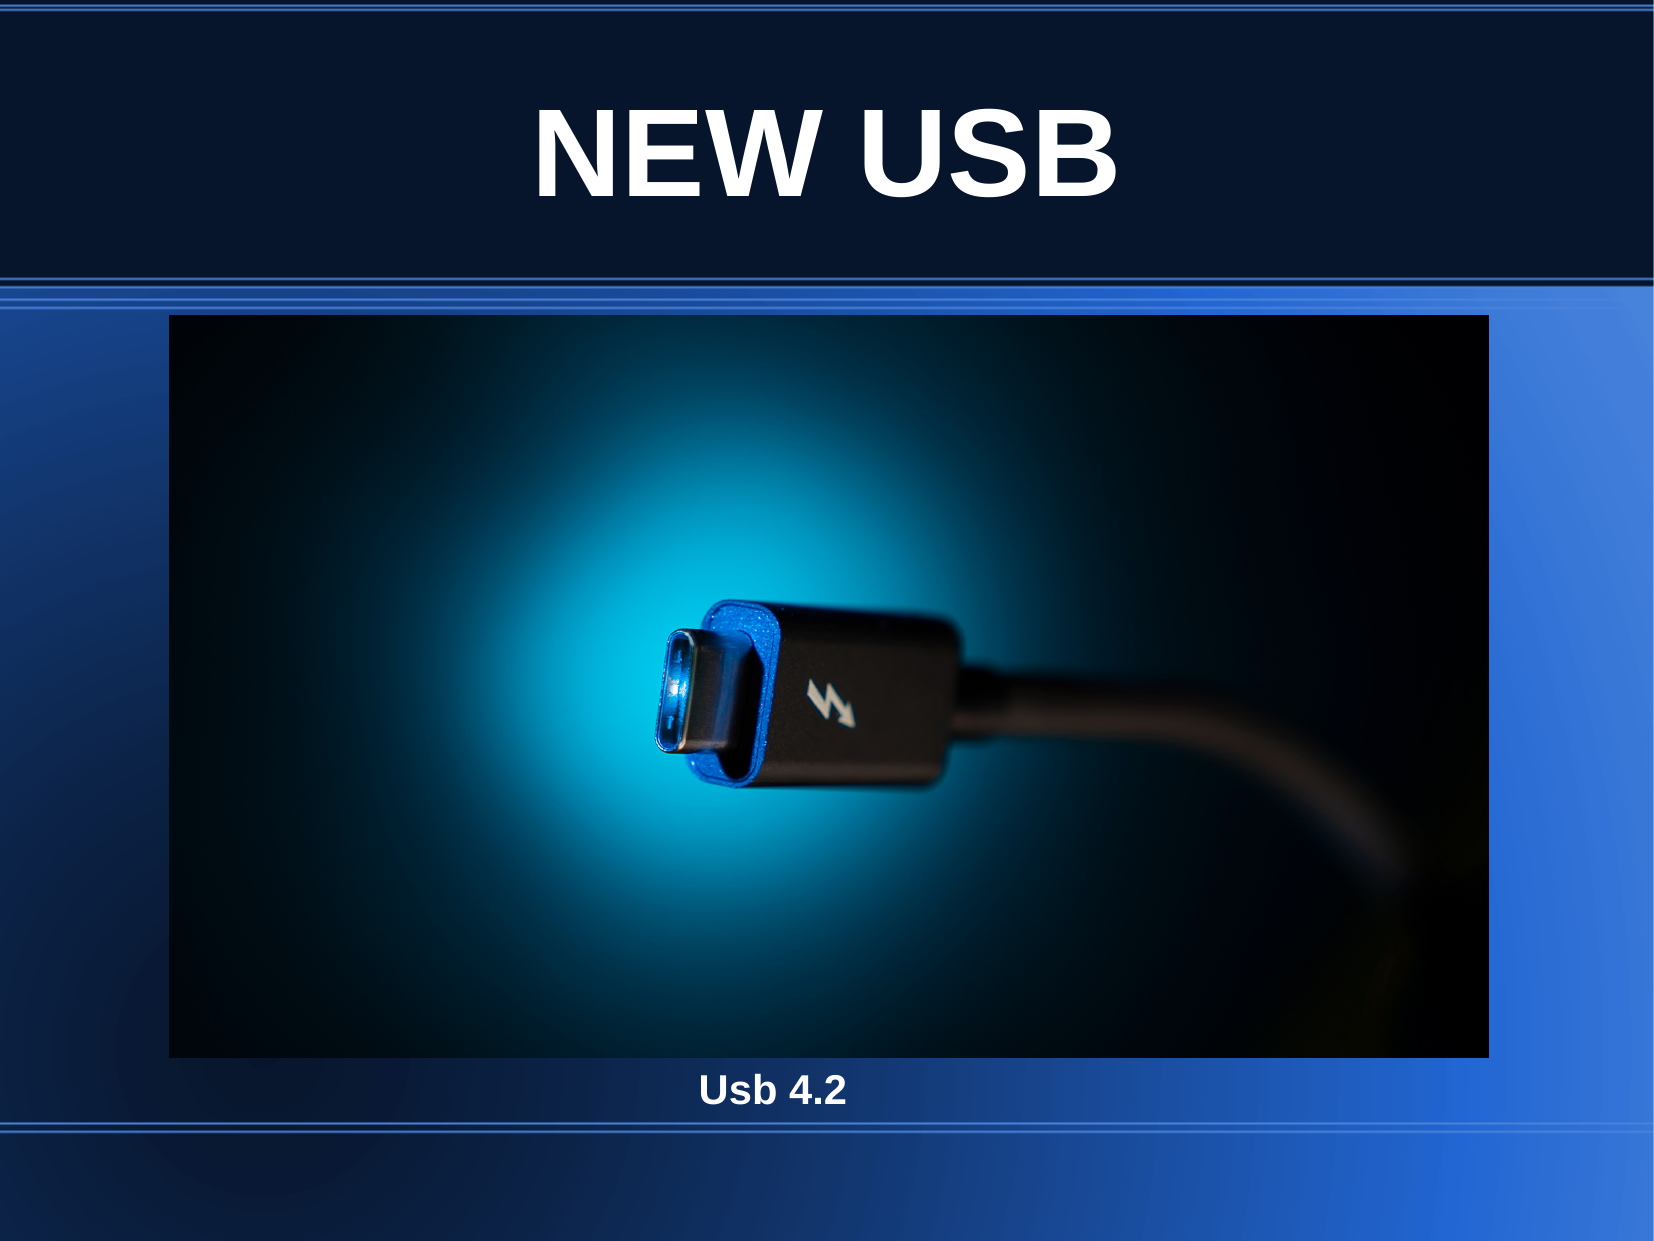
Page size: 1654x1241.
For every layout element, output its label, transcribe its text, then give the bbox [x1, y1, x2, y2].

picture [0, 0, 1654, 1241]
text_box Usb 4.2 [684, 1059, 863, 1123]
title NEW USB [82, 49, 1571, 257]
